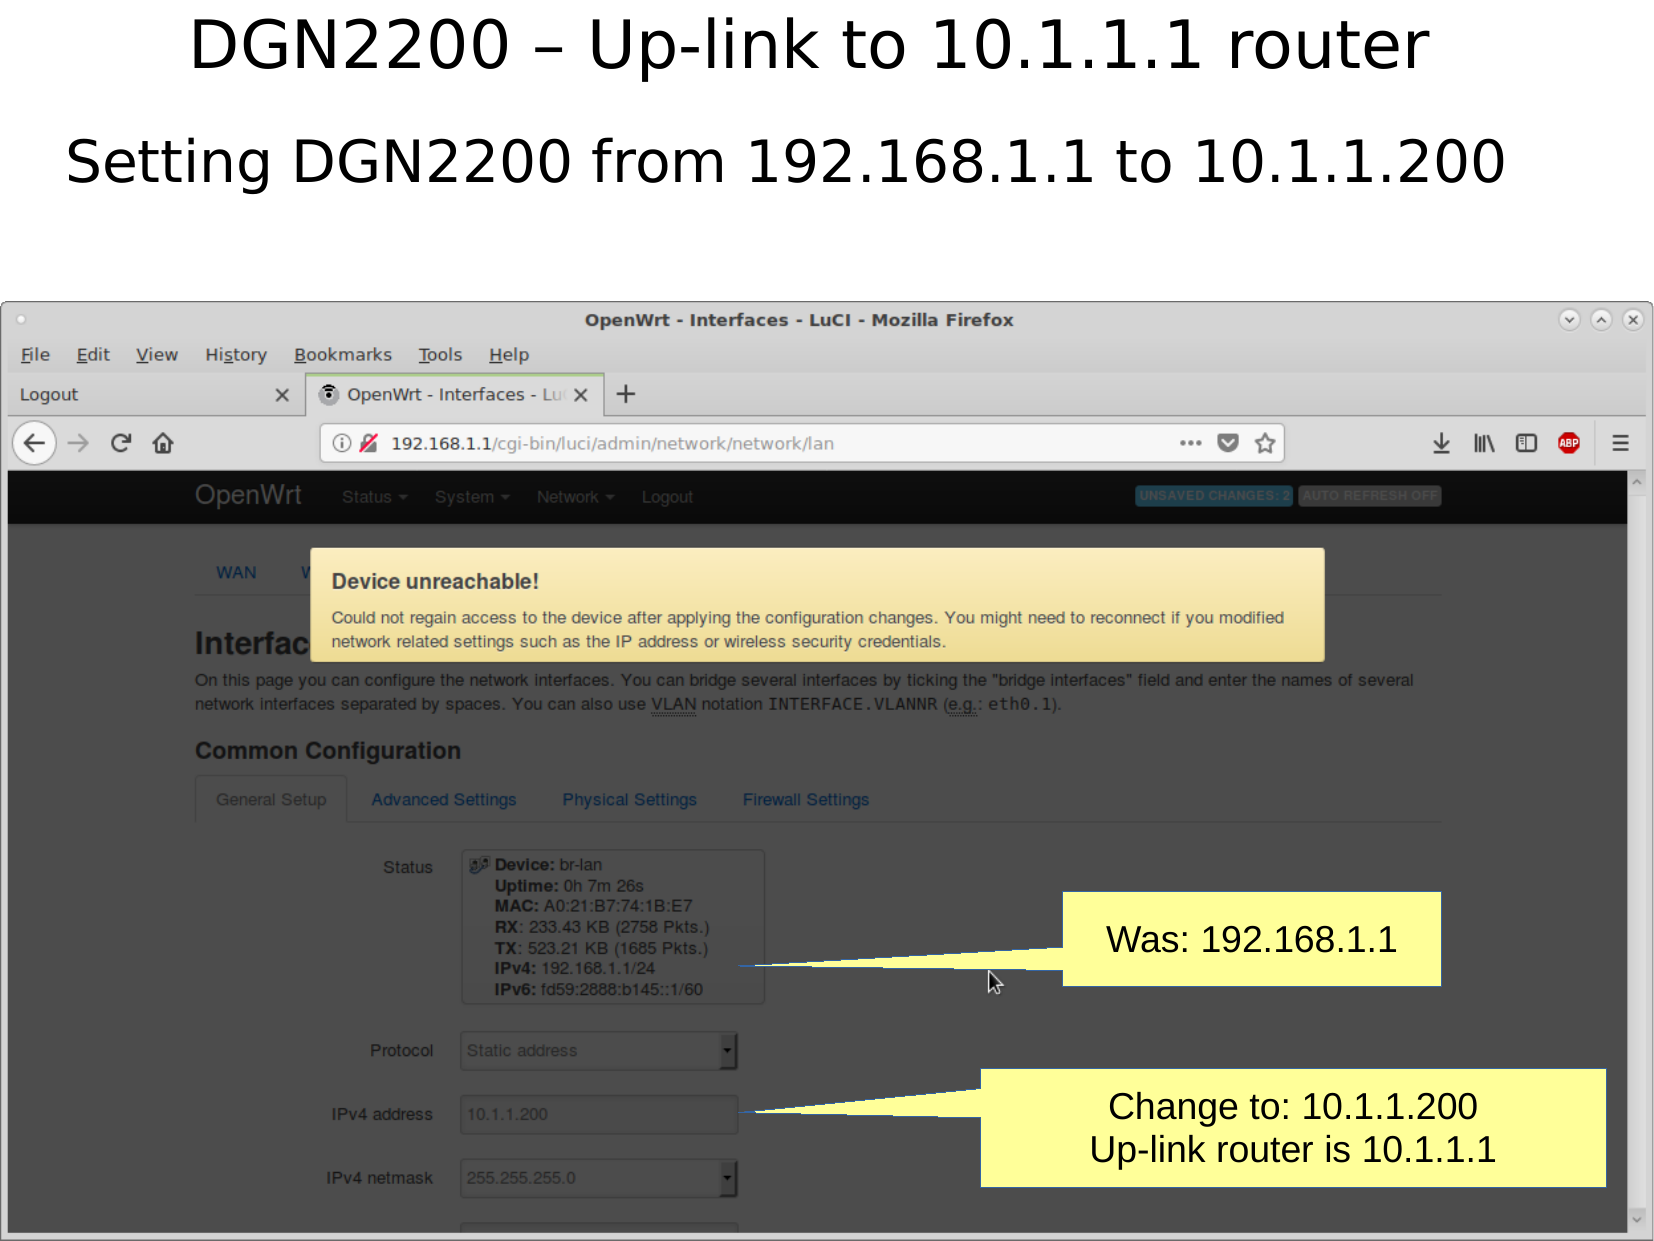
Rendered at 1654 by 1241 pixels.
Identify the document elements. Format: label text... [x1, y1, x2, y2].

picture [0, 301, 1654, 1241]
text_box Change to: 10.1.1.200 Up-link router is 10.1.1.1 [738, 1068, 1607, 1188]
title DGN2200 – Up-link to 10.1.1.1 router [0, 0, 1642, 98]
text_box Was: 192.168.1.1 [738, 891, 1442, 987]
text_box Setting DGN2200 from 192.168.1.1 to 10.1.1.200 [65, 111, 1589, 213]
